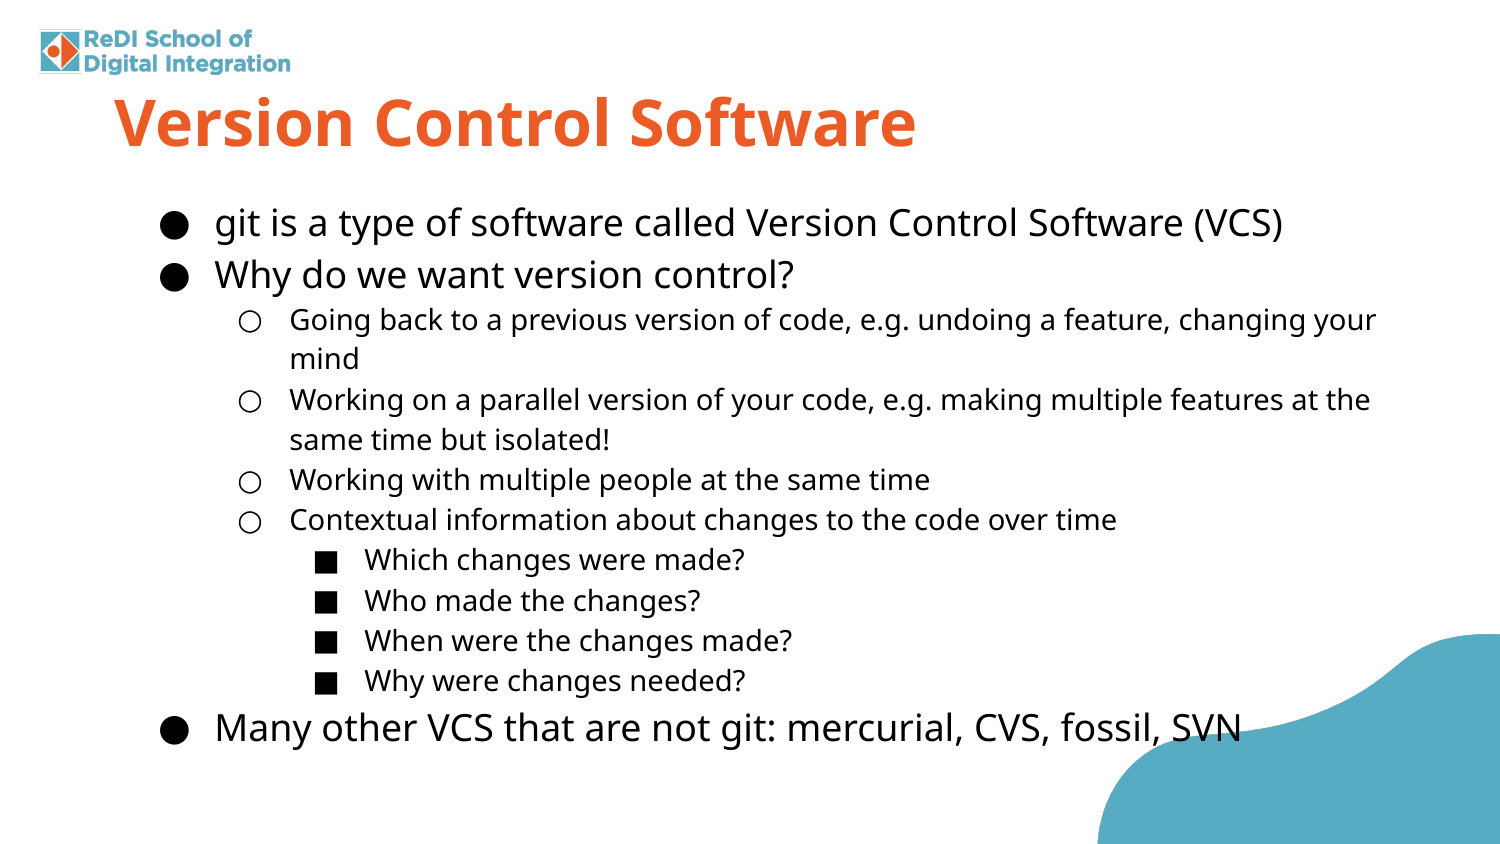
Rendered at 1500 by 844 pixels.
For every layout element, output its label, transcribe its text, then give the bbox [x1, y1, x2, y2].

picture [1097, 634, 1500, 844]
text_box Version Control Software [108, 91, 1361, 215]
text_box git is a type of software called Version Control Software (VCS) Why do we want version control? Going back to a previous version of code, e.g. undoing a feature, changing your mind Working on a parallel version of your code, e.g. making multiple features at the same time but isolated! Working with multiple people at the same time Contextual information about changes to the code over time Which changes were made? Who made the changes? When were the changes made? Why were changes needed? Many other VCS that are not git: mercurial, CVS, fossil, SVN [133, 186, 1386, 815]
picture [38, 27, 291, 75]
